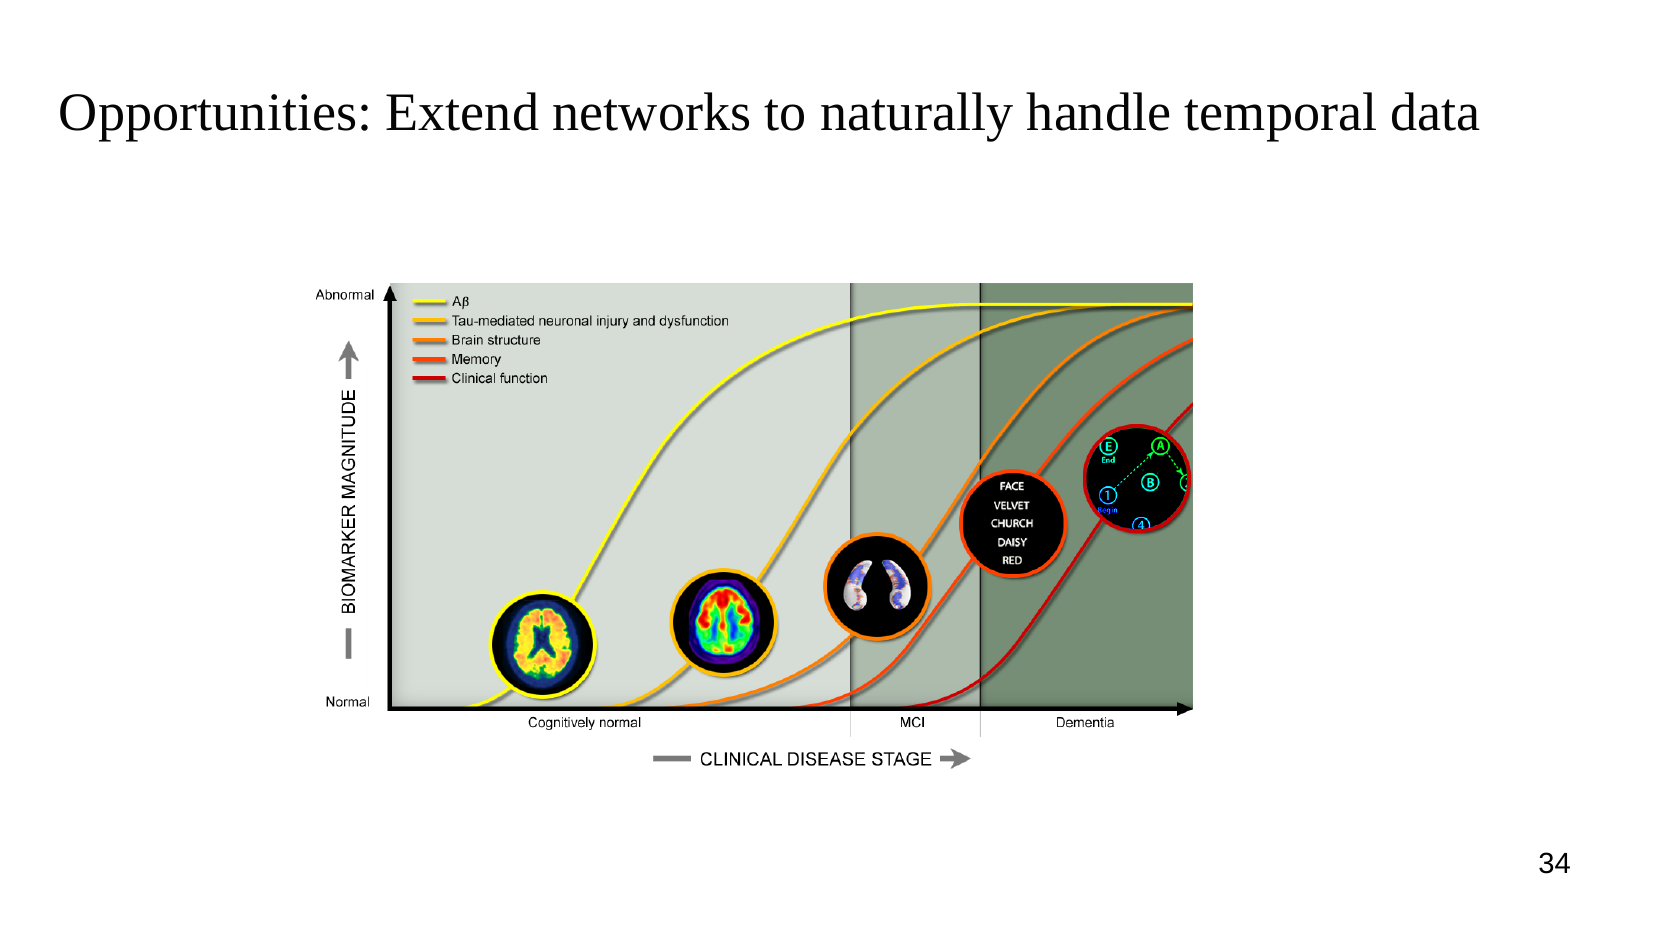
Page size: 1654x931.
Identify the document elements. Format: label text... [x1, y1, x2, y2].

picture [307, 283, 1193, 785]
title Opportunities: Extend networks to naturally handle temporal data [59, 35, 1595, 189]
